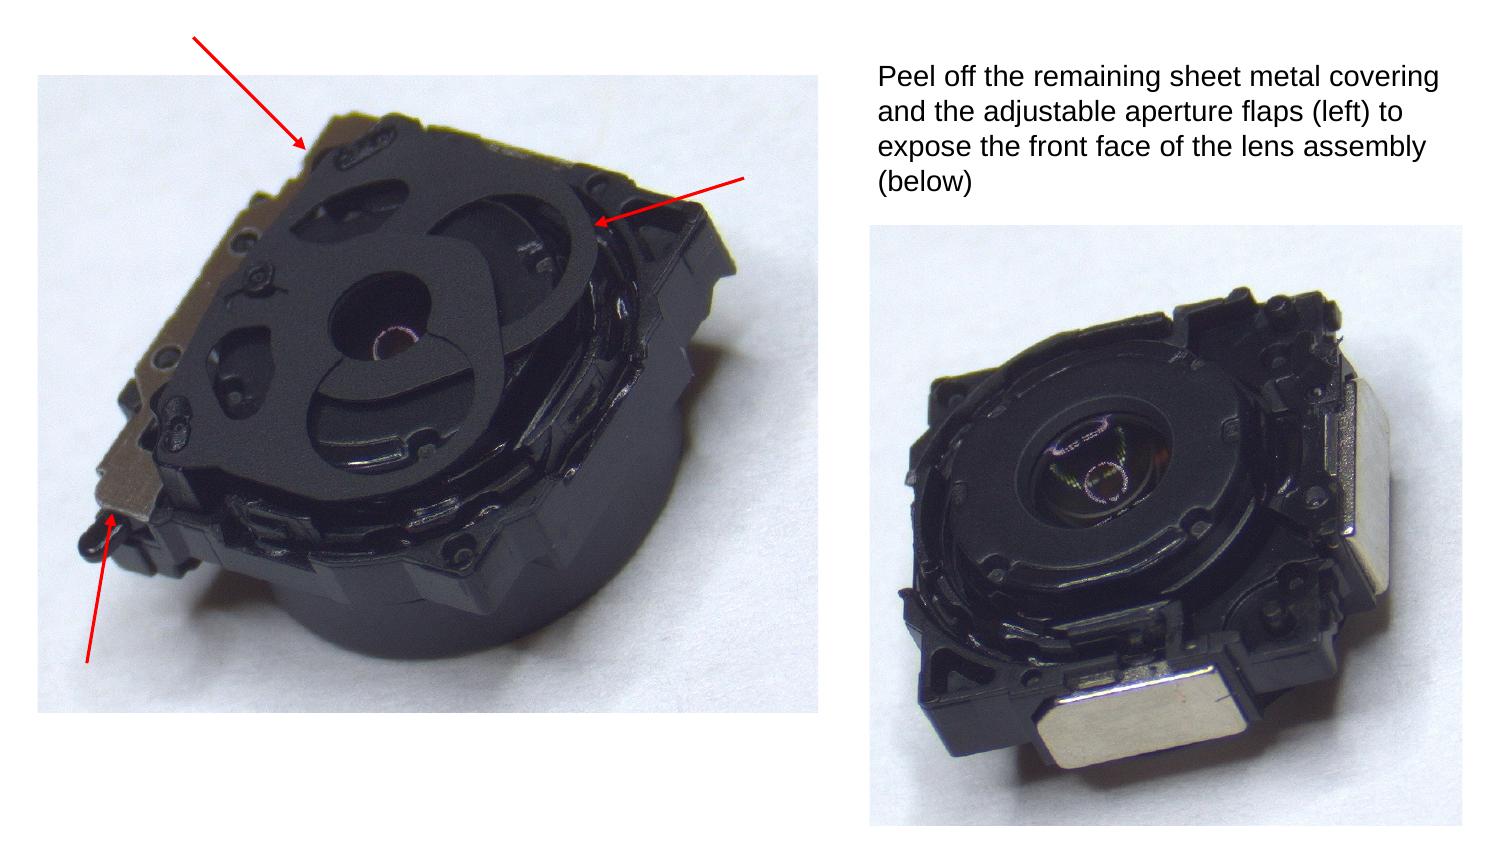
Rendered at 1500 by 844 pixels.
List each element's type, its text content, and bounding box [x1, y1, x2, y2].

text_box Peel off the remaining sheet metal covering and the adjustable aperture flaps (left) to expose the front face of the lens assembly (below) [862, 42, 1463, 213]
picture [869, 225, 1463, 826]
picture [37, 75, 819, 713]
